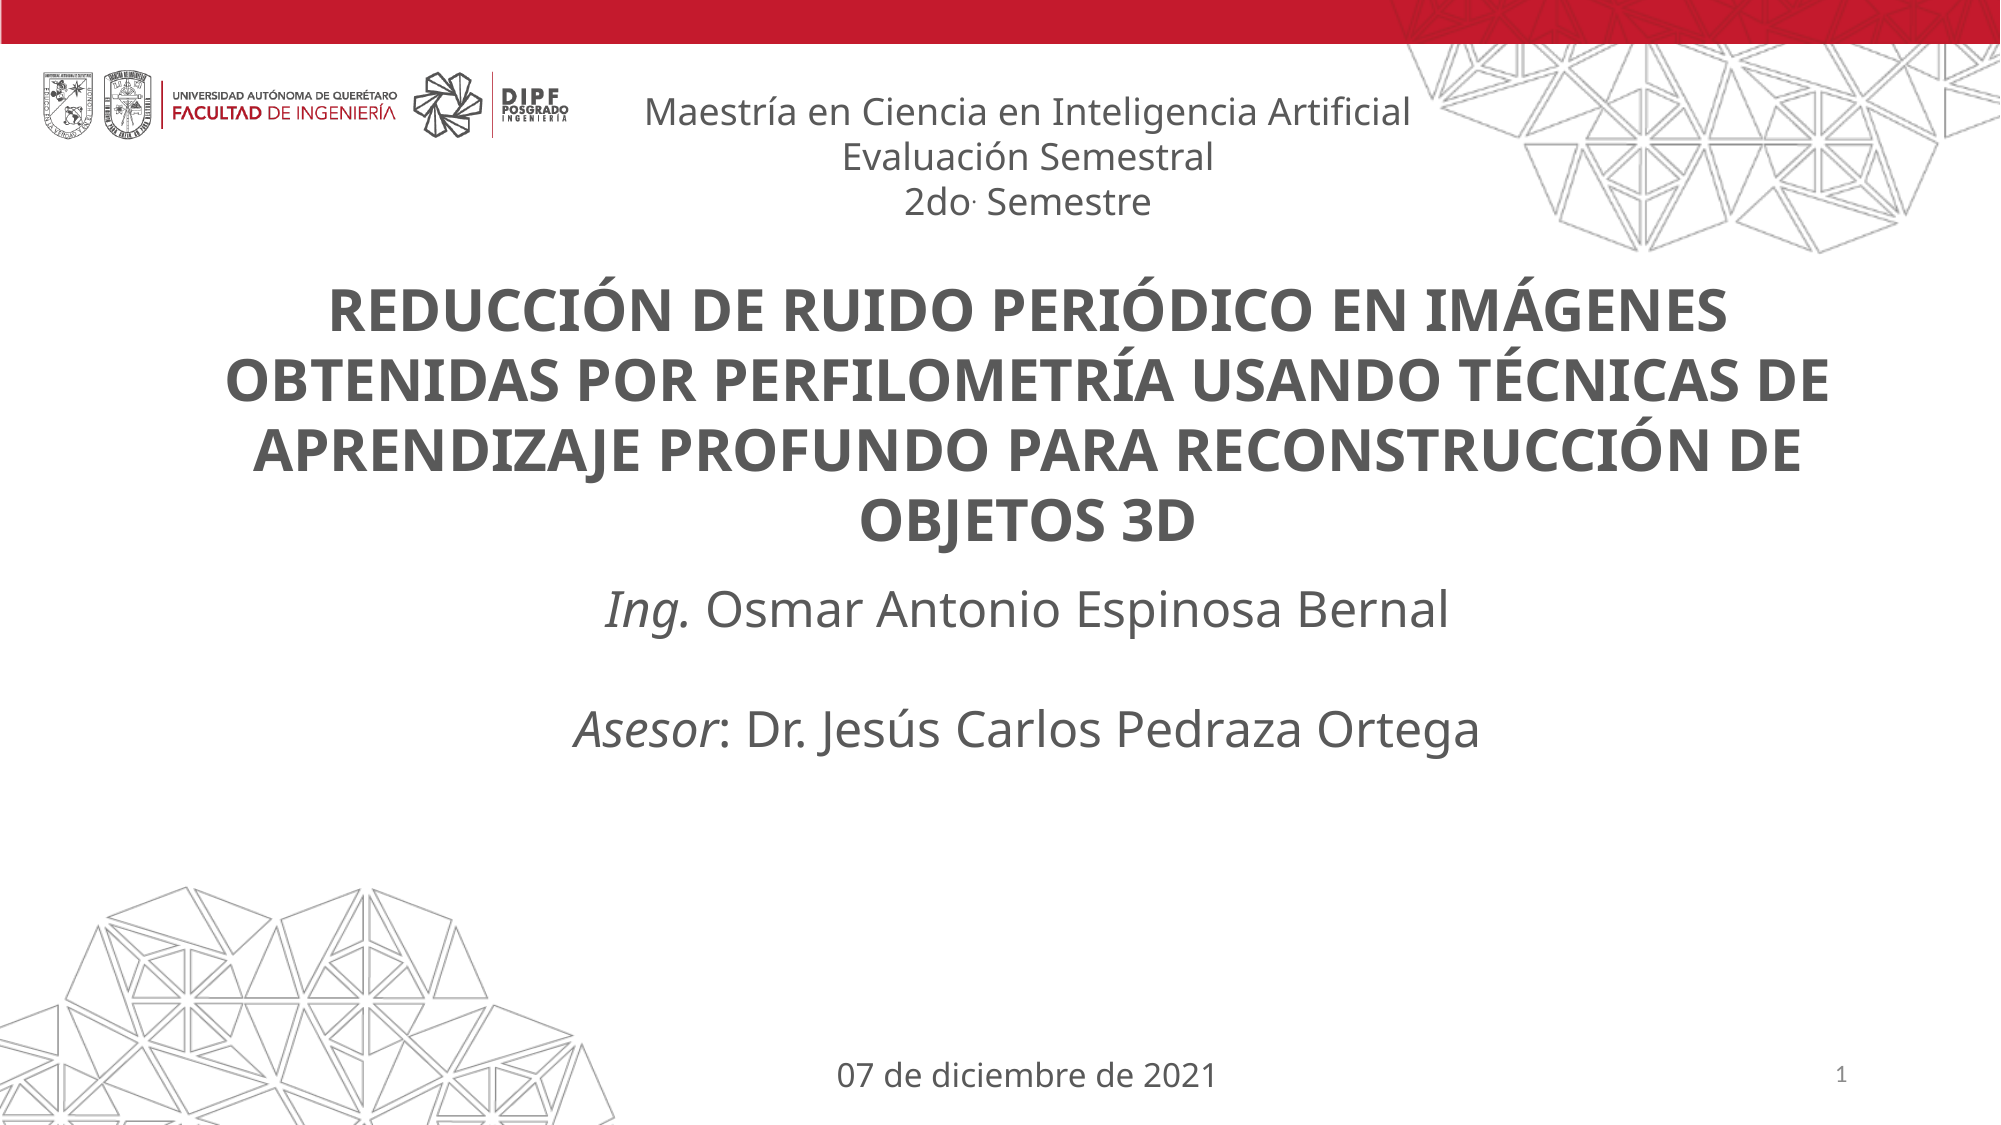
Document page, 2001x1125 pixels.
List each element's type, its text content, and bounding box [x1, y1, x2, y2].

picture [0, 871, 639, 1125]
text_box REDUCCIÓN DE RUIDO PERIÓDICO EN IMÁGENES OBTENIDAS POR PERFILOMETRÍA USANDO TÉCNICAS DE APRENDIZAJE PROFUNDO PARA RECONSTRUCCIÓN DE OBJETOS 3D [178, 265, 1879, 561]
text_box Maestría en Ciencia en Inteligencia Artificial Evaluación Semestral 2do. Semestre [628, 80, 1428, 231]
text_box Ing. Osmar Antonio Espinosa Bernal Asesor: Dr. Jesús Carlos Pedraza Ortega [164, 570, 1893, 726]
picture [37, 63, 574, 158]
text_box 07 de diciembre de 2021 [795, 1047, 1262, 1125]
picture [0, 0, 2000, 268]
